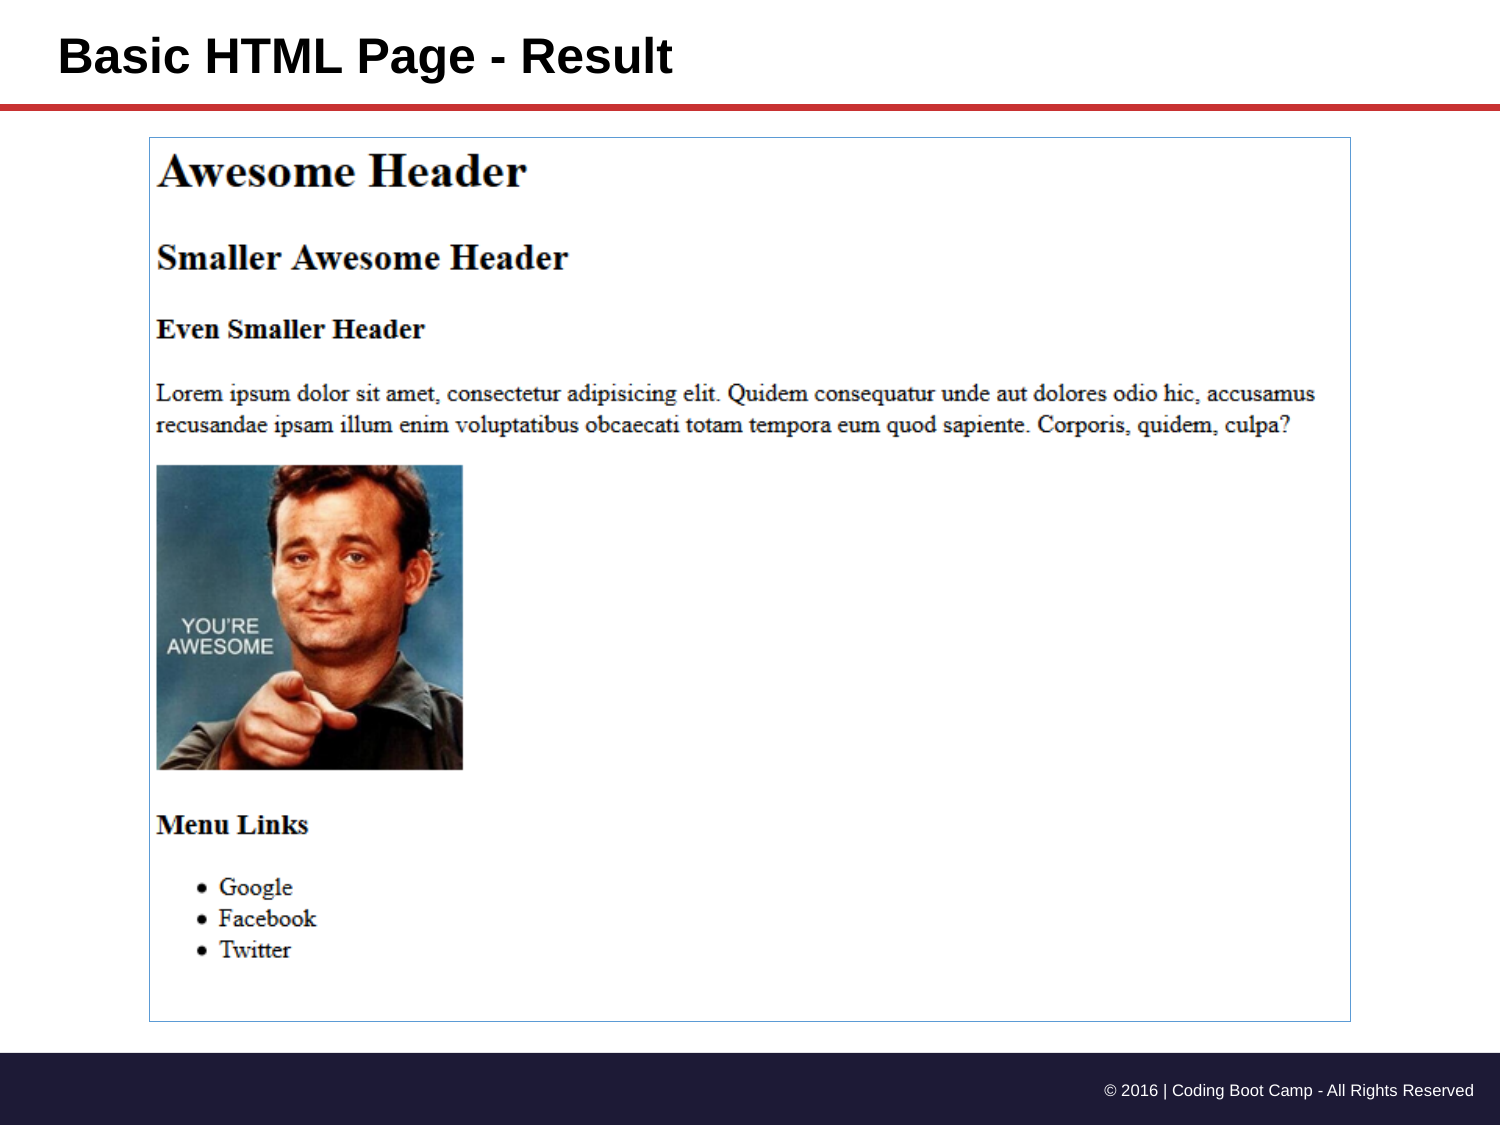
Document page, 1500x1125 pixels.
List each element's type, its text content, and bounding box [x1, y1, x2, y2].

title Basic HTML Page - Result [50, 0, 948, 108]
picture [149, 137, 1351, 1022]
